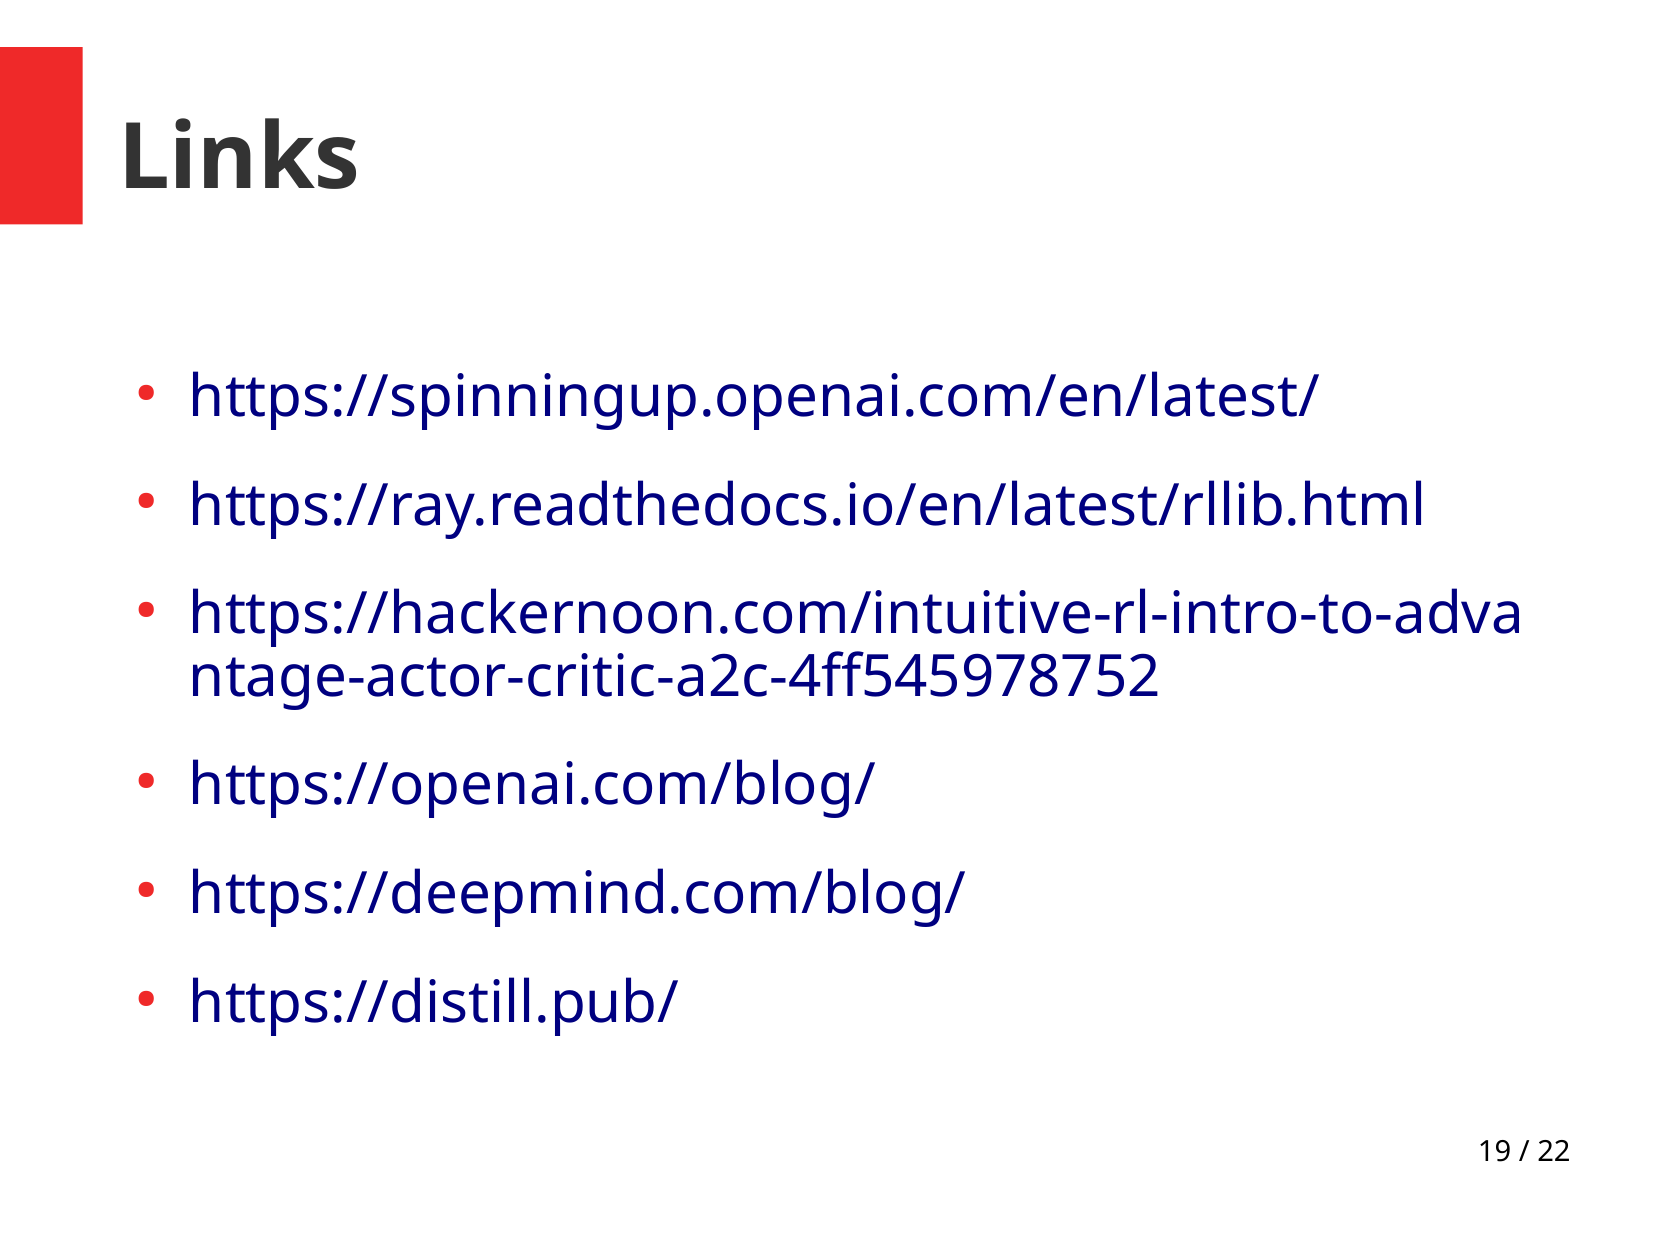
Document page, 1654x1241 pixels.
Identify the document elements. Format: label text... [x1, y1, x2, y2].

list https://spinningup.openai.com/en/latest/ https://ray.readthedocs.io/en/latest/rllib.html https://hackernoon.com/intuitive-rl-intro-to-advantage-actor-critic-a2c-4ff545978752 https://openai.com/blog/ https://deepmind.com/blog/ https://distill.pub/ [118, 354, 1536, 1074]
title Links [118, 49, 1571, 257]
